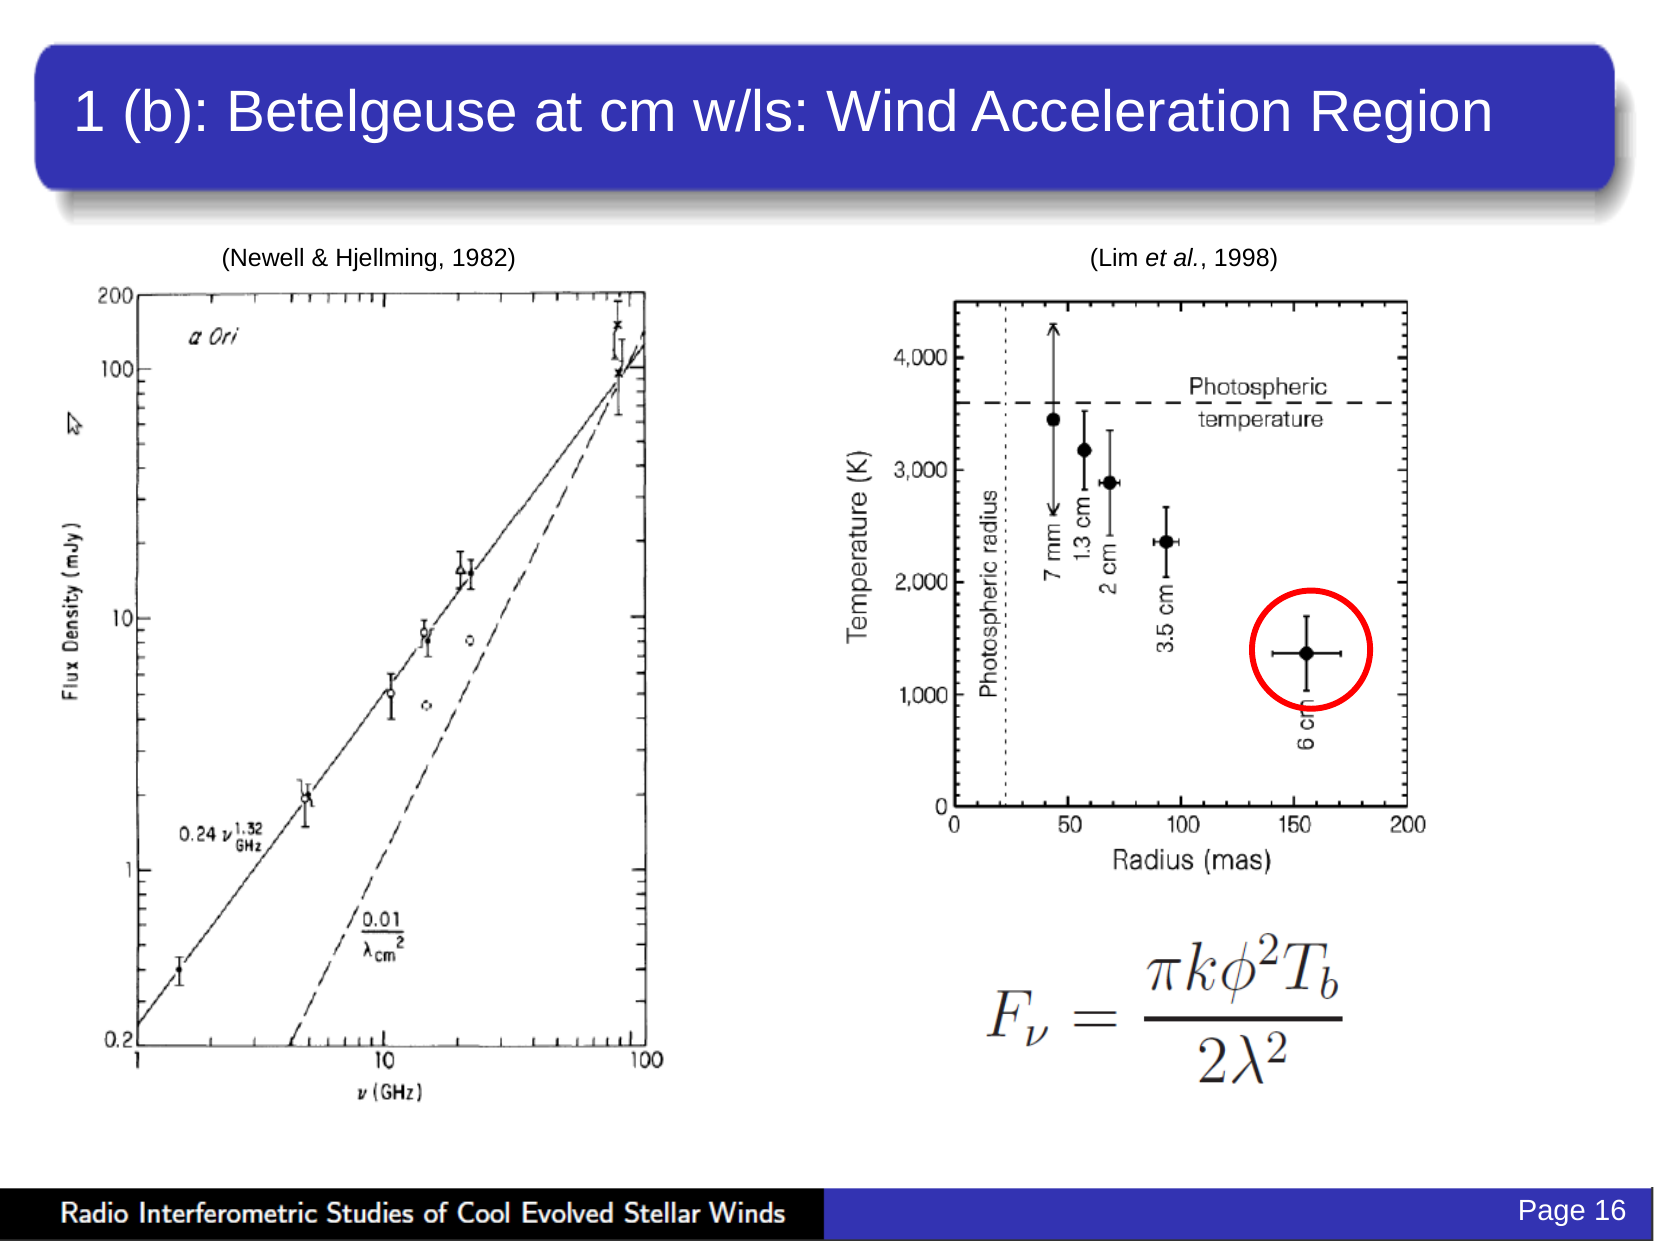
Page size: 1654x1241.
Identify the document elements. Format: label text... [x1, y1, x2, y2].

picture [17, 271, 687, 1128]
text_box (Newell & Hjellming, 1982) [147, 236, 591, 296]
picture [986, 927, 1351, 1106]
picture [23, 29, 1648, 237]
text_box 1 (b): Betelgeuse at cm w/ls: Wind Acceleration Region [59, 70, 1595, 189]
picture [797, 242, 1447, 892]
picture [0, 1187, 1654, 1241]
text_box Page 16 [814, 1187, 1642, 1235]
text_box (Lim et al., 1998) [980, 236, 1388, 296]
